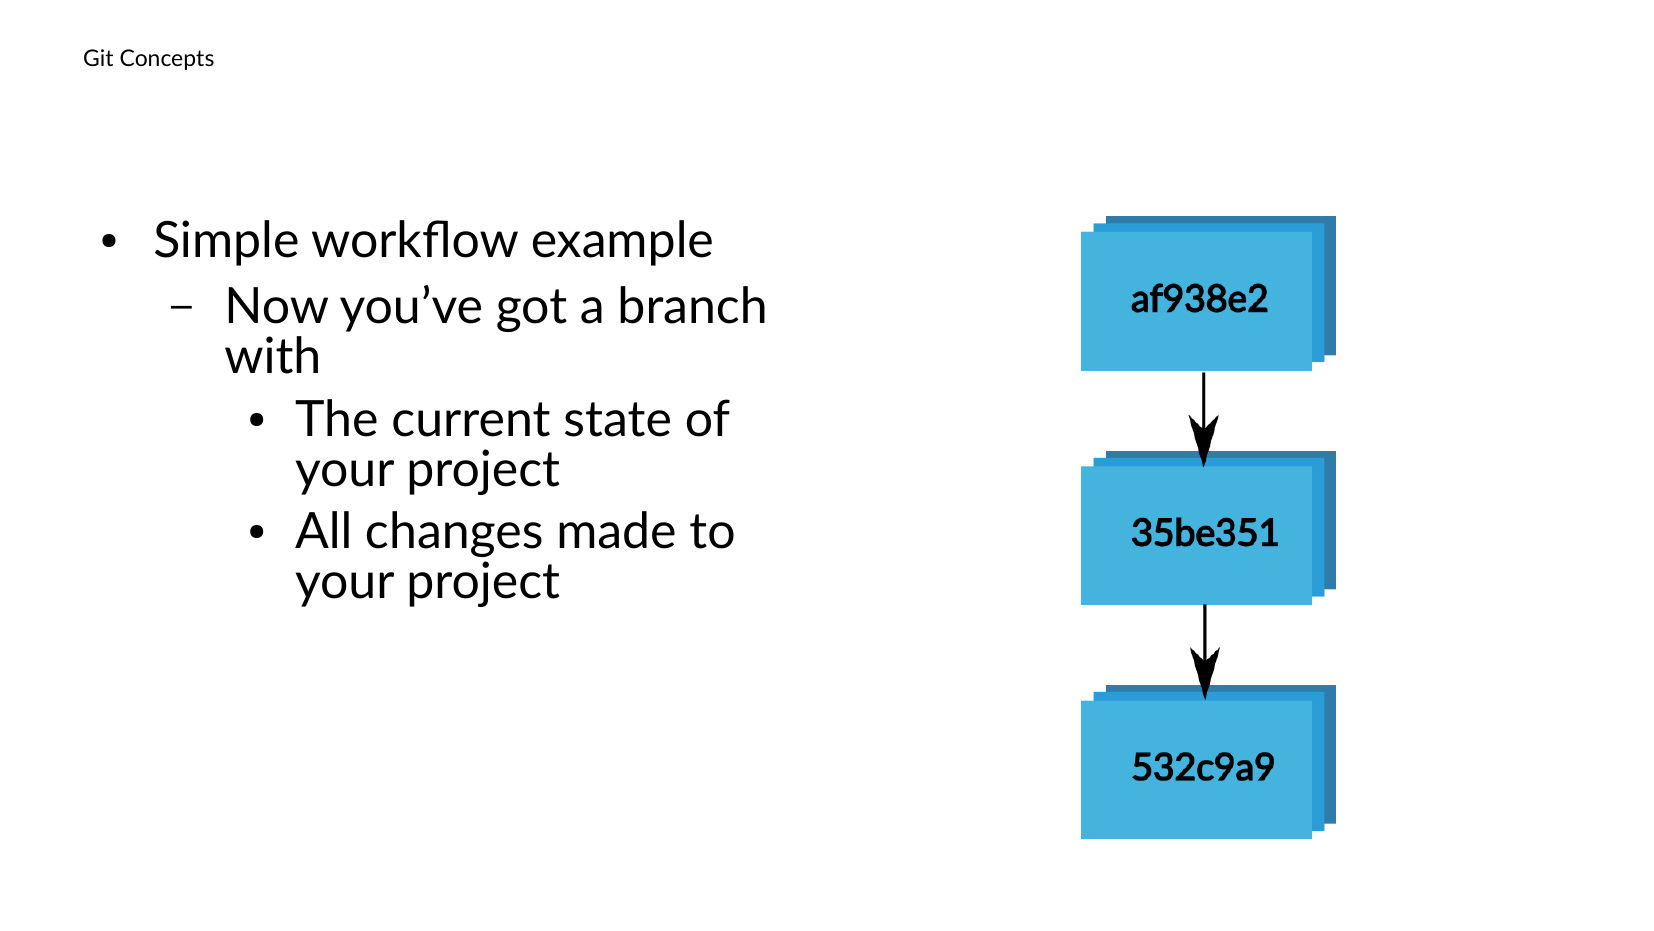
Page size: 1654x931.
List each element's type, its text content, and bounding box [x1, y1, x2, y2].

list Simple workflow example Now you’ve got a branch with The current state of your project All changes made to your project [82, 217, 809, 839]
picture [1013, 216, 1403, 839]
title Git Concepts [83, 0, 1571, 119]
